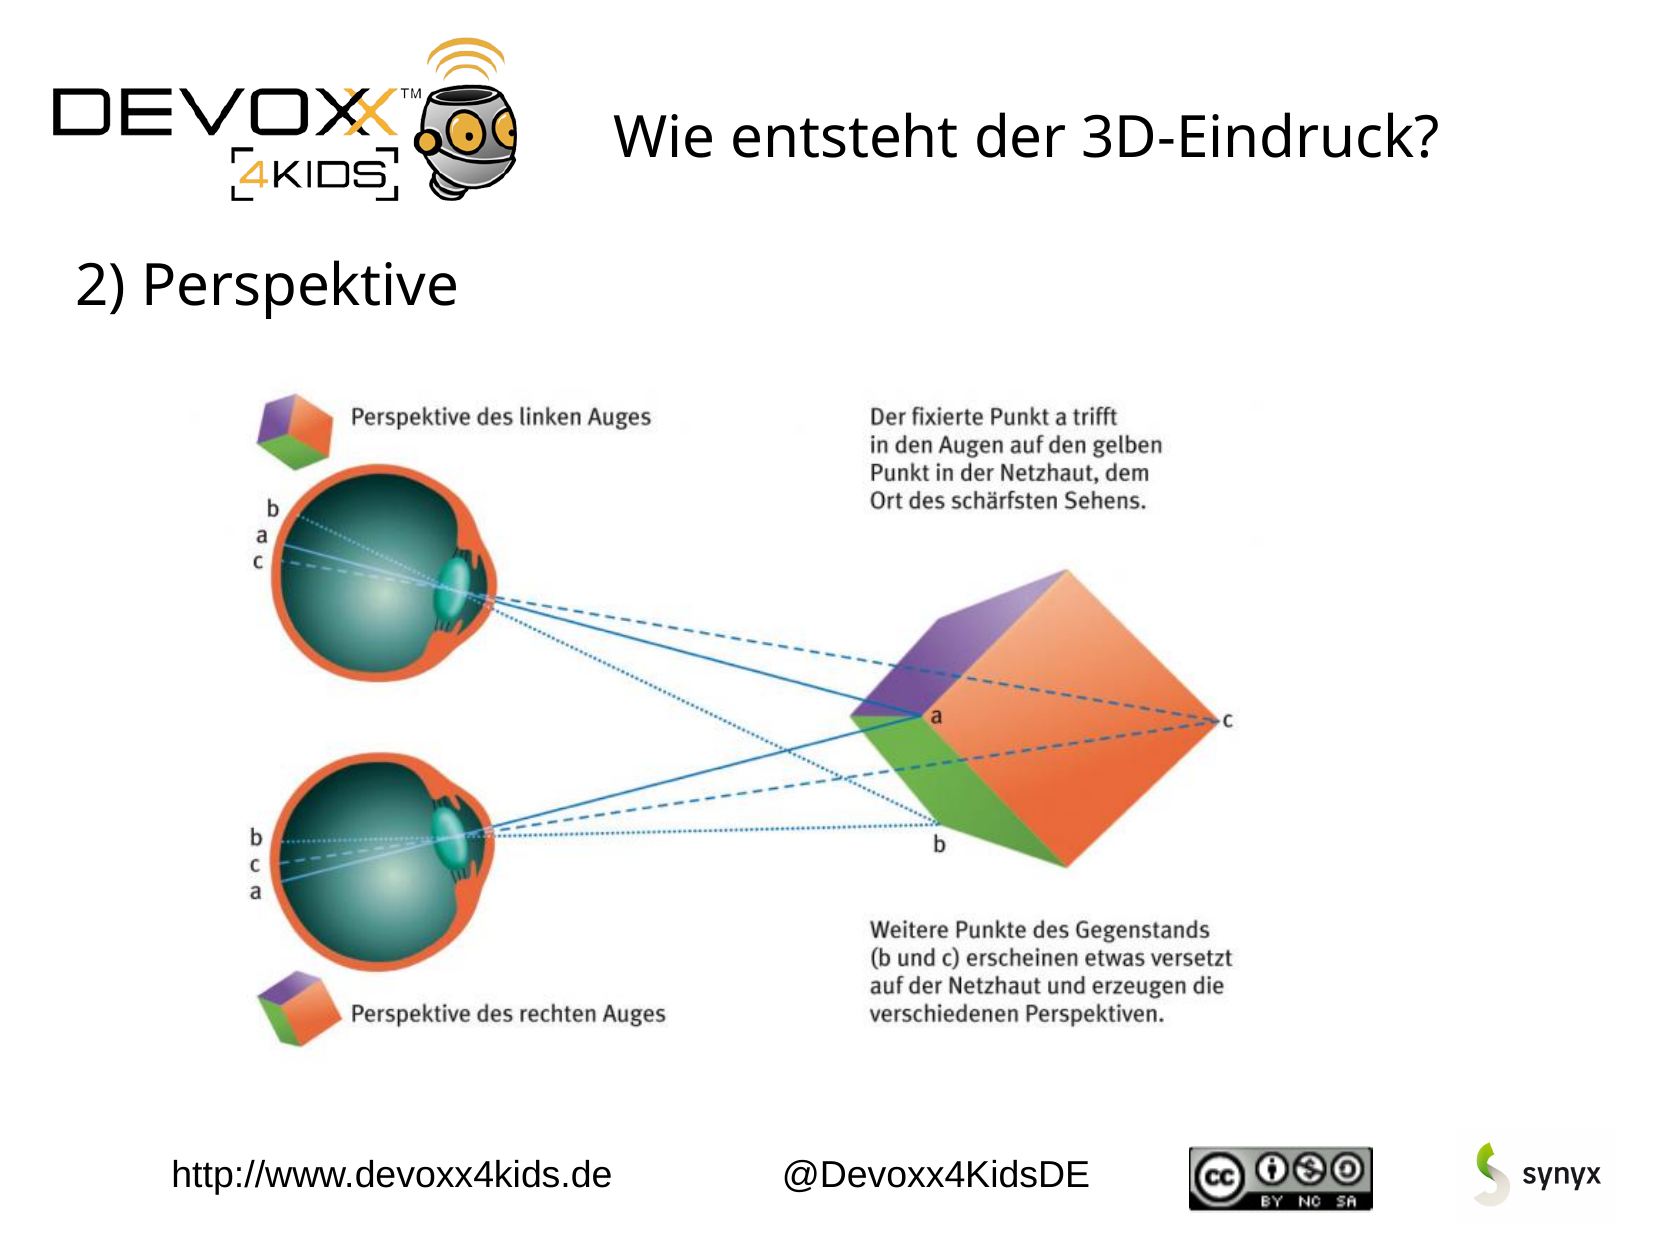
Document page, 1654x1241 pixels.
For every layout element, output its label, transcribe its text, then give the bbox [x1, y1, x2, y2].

picture [167, 377, 1308, 1072]
text_box Wie entsteht der 3D-Eindruck? [592, 84, 1533, 186]
picture [53, 37, 517, 201]
picture [1455, 1128, 1616, 1223]
text_box 2) Perspektive [75, 239, 807, 618]
picture [1189, 1146, 1373, 1213]
